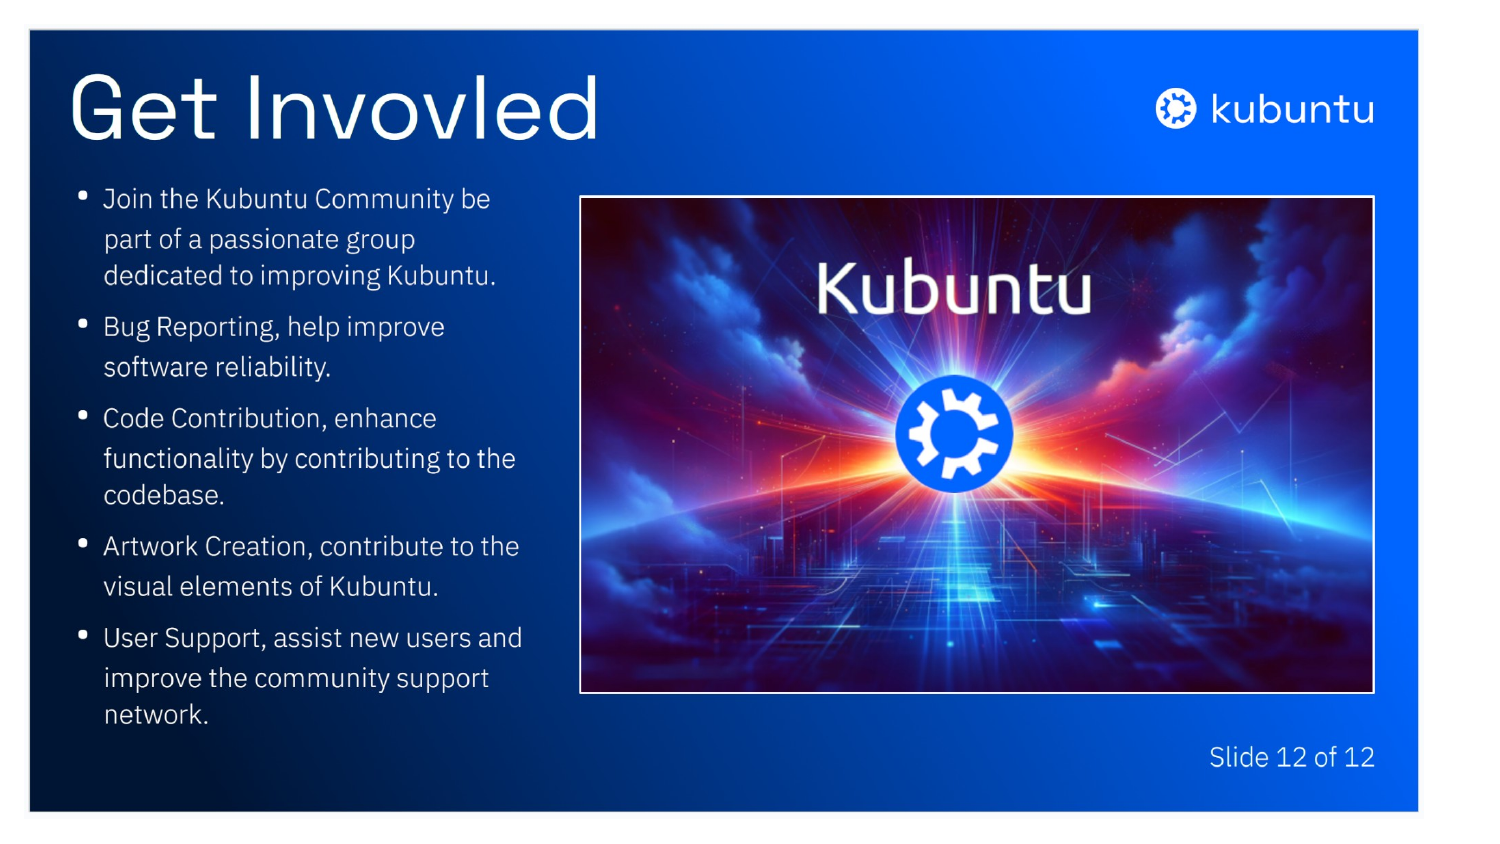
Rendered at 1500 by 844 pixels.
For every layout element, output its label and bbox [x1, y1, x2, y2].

picture [24, 24, 1424, 819]
